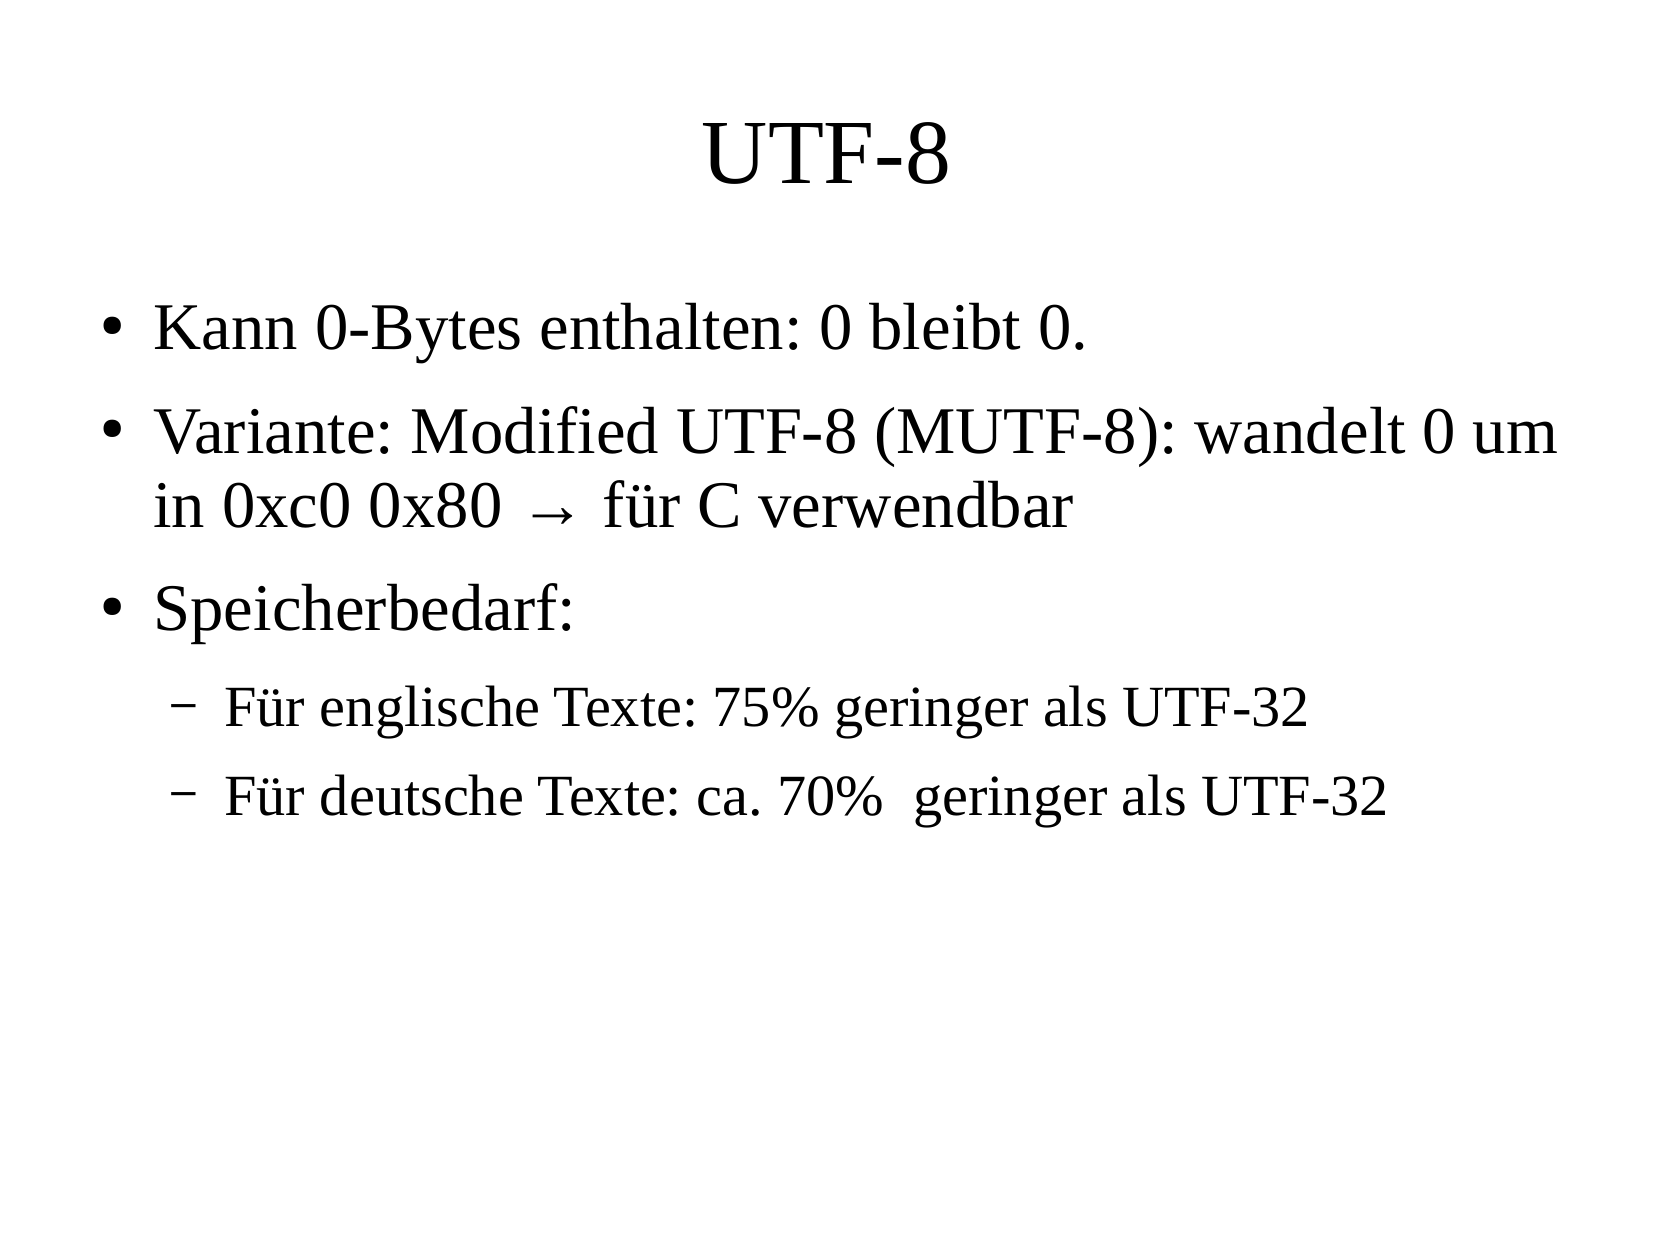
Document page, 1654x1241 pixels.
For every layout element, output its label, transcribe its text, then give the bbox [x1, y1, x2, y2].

list Kann 0-Bytes enthalten: 0 bleibt 0. Variante: Modified UTF-8 (MUTF-8): wandelt 0 um in 0xc0 0x80 → für C verwendbar Speicherbedarf: Für englische Texte: 75% geringer als UTF-32 Für deutsche Texte: ca. 70% geringer als UTF-32 [82, 290, 1571, 1010]
title UTF-8 [82, 49, 1571, 257]
